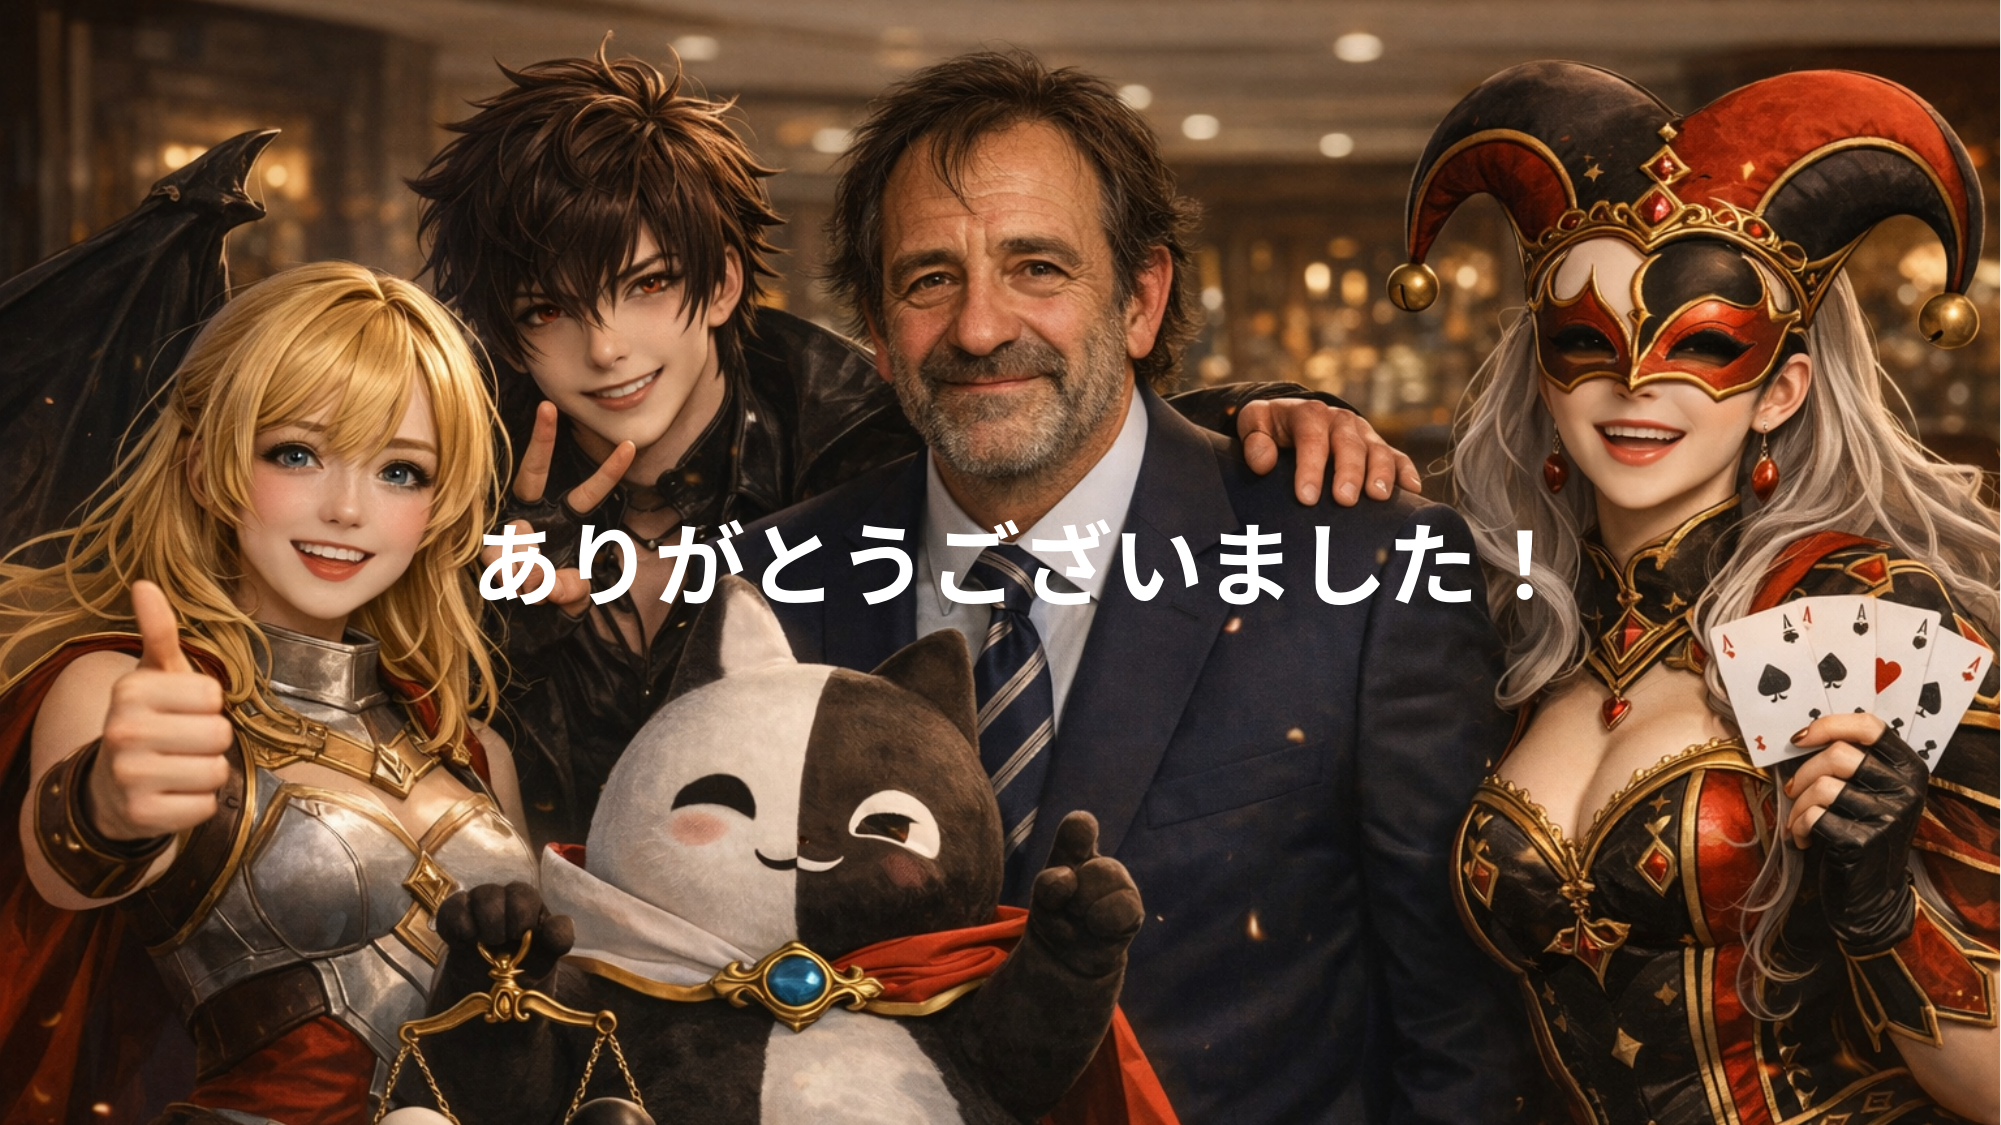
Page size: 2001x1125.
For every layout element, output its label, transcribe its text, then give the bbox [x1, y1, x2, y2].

text_box ありがとうございました！ [456, 485, 1588, 611]
picture [0, 0, 2001, 1125]
